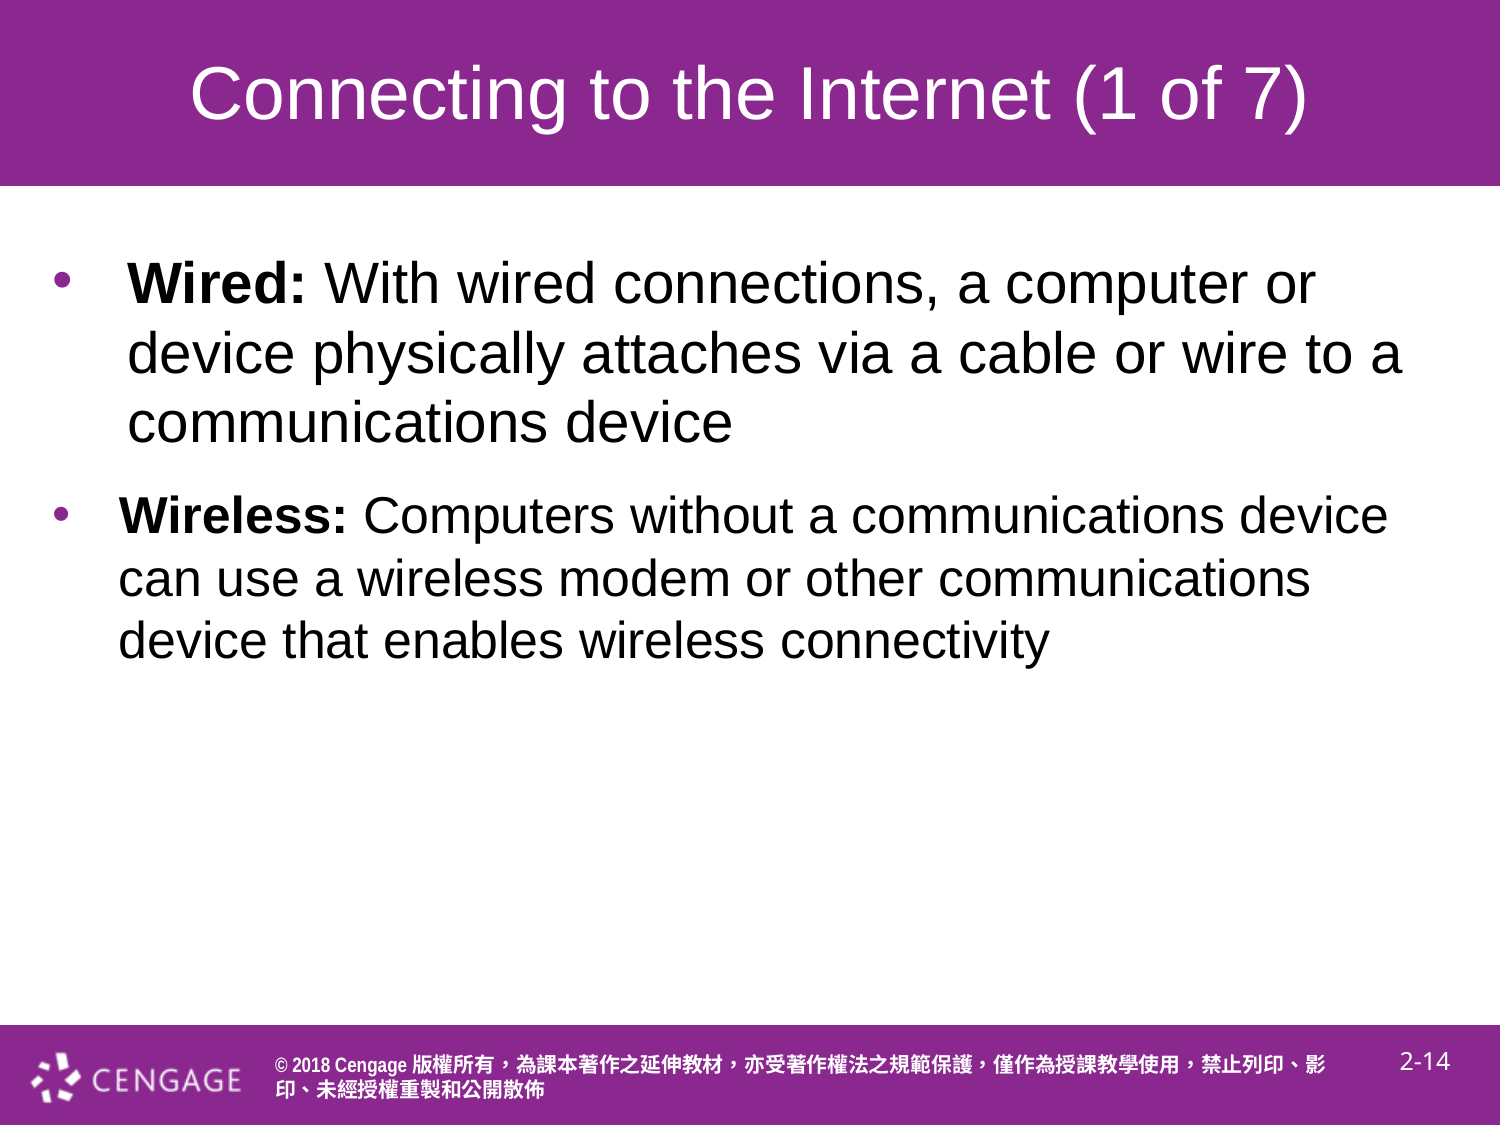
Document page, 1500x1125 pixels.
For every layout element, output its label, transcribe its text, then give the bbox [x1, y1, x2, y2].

picture [21, 1043, 246, 1111]
title Connecting to the Internet (1 of 7) [7, 4, 1493, 175]
list Wired: With wired connections, a computer or device physically attaches via a cable or wire to a communications device [37, 237, 1475, 513]
text_box Wireless: Computers without a communications device can use a wireless modem or other communications device that enables wireless connectivity [24, 474, 1413, 738]
